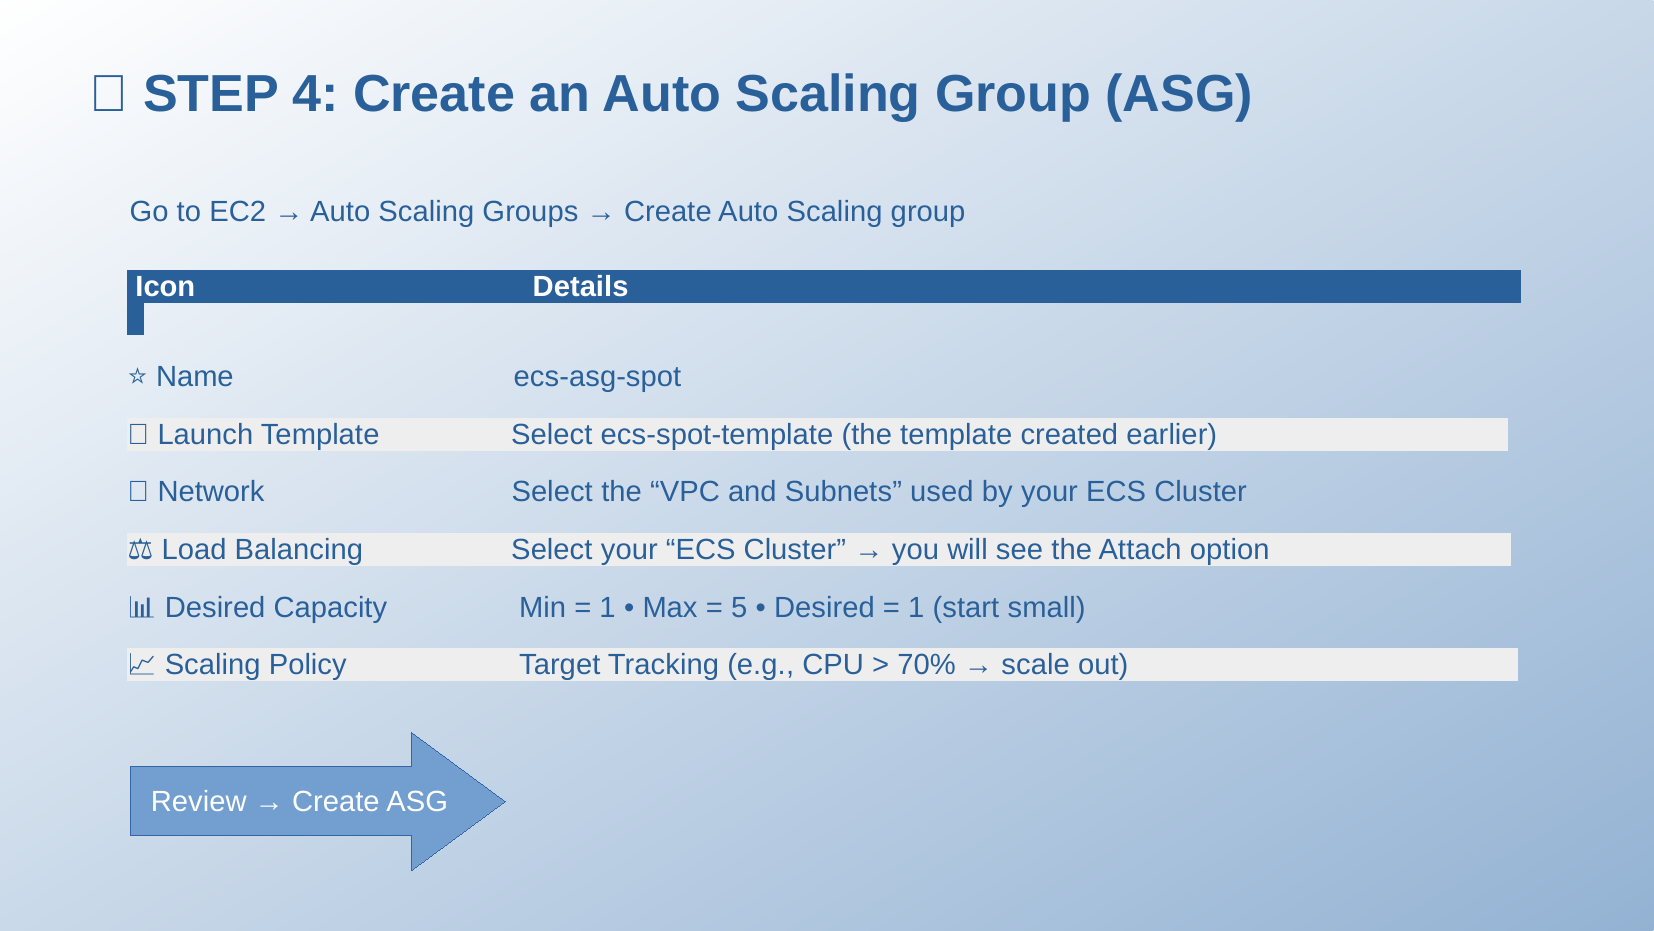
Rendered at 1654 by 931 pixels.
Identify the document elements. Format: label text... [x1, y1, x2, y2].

text_box [130, 732, 506, 871]
text_box 🚀 STEP 4: Create an Auto Scaling Group (ASG) [74, 57, 1613, 150]
text_box Review → Create ASG [136, 777, 468, 826]
text_box Icon Details ⭐ Name ecs-asg-spot 🧩 Launch Template Select ecs-spot-template (the template created earlier) 🌐 Network Select the “VPC and Subnets” used by your ECS Cluster ⚖️ Load Balancing Select your “ECS Cluster” → you will see the Attach option 📊 Desired Capacity Min = 1 • Max = 5 • Desired = 1 (start small) 📈 Scaling Policy Target Tracking (e.g., CPU > 70% → scale out) [112, 262, 1538, 714]
text_box Go to EC2 → Auto Scaling Groups → Create Auto Scaling group [114, 187, 1503, 236]
